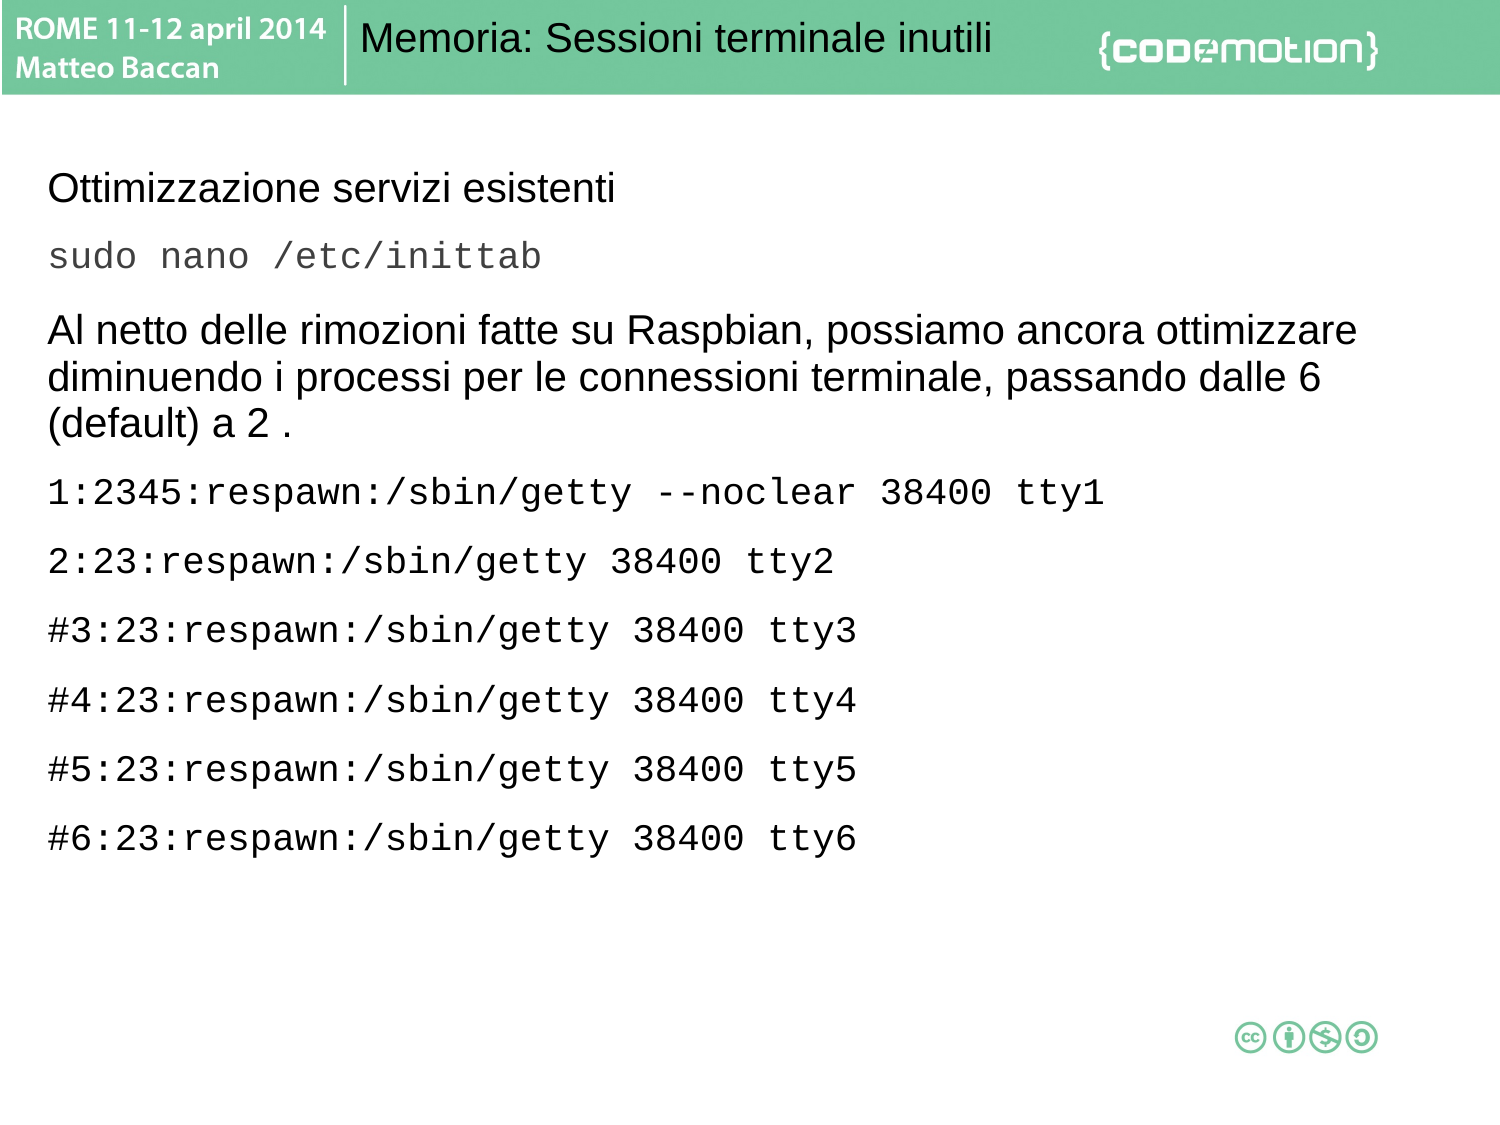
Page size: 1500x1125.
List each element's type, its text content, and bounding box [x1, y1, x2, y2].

list Memoria: Sessioni terminale inutili [345, 7, 1371, 83]
picture [2, 0, 1500, 1125]
text_box Ottimizzazione servizi esistenti sudo nano /etc/inittab Al netto delle rimozioni fatte su Raspbian, possiamo ancora ottimizzare diminuendo i processi per le connessioni terminale, passando dalle 6 (default) a 2 . 1:2345:respawn:/sbin/getty --noclear 38400 tty1 2:23:respawn:/sbin/getty 38400 tty2 #3:23:respawn:/sbin/getty 38400 tty3 #4:23:respawn:/sbin/getty 38400 tty4 #5:23:respawn:/sbin/getty 38400 tty5 #6:23:respawn:/sbin/getty 38400 tty6 [47, 164, 1418, 1016]
